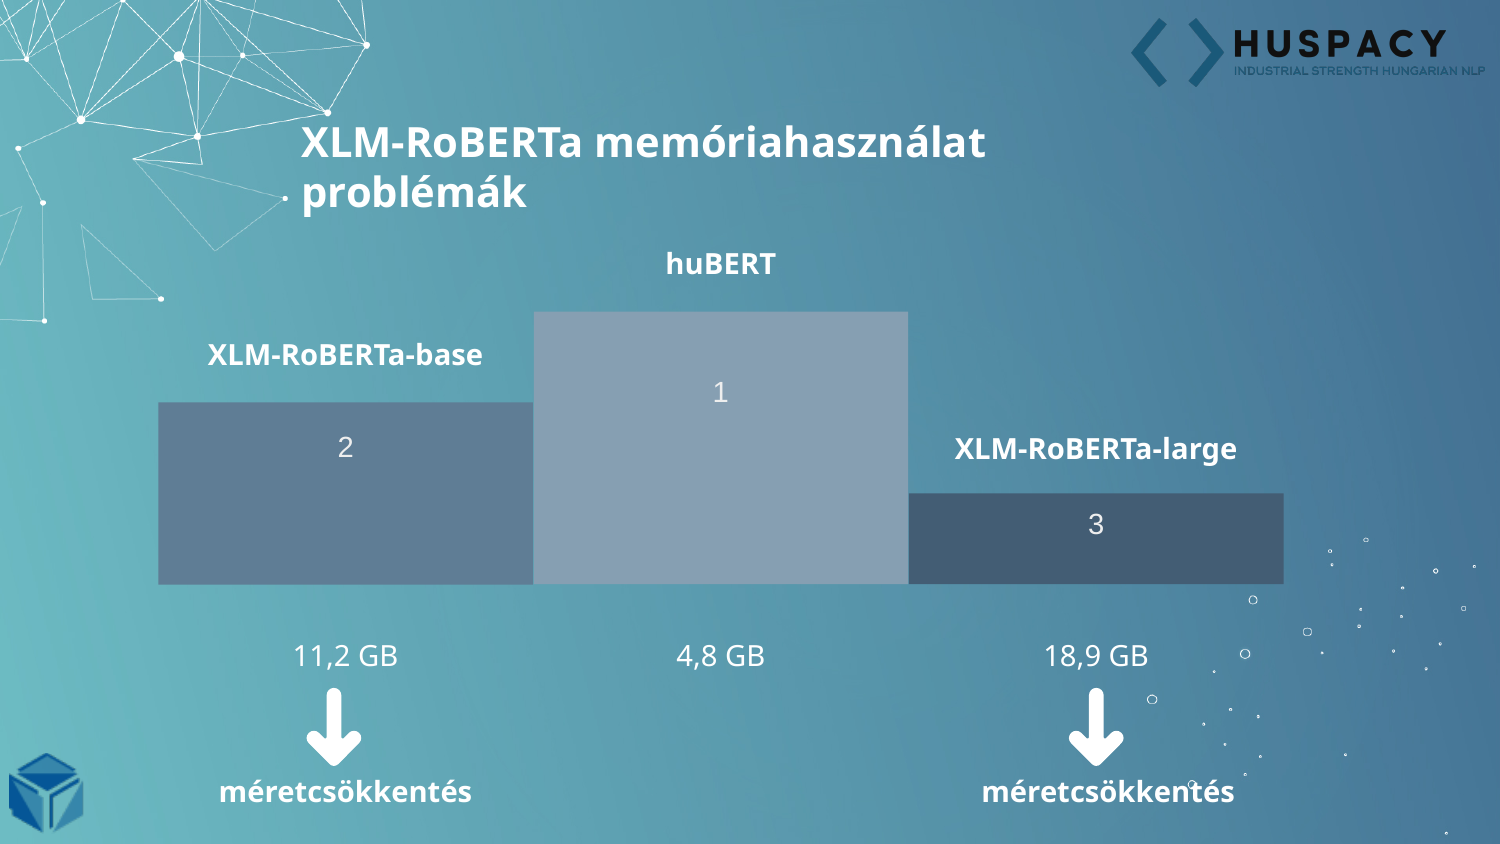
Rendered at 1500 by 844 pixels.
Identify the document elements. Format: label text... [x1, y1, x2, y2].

text_box 1 [690, 366, 751, 530]
text_box [1068, 687, 1124, 766]
text_box 2 [297, 420, 394, 567]
title huBERT [551, 231, 891, 301]
text_box 3 [1070, 498, 1123, 580]
text_box méretcsökkentés [925, 757, 1291, 824]
picture [0, 0, 1500, 844]
text_box 11,2 GB [250, 622, 441, 688]
text_box [306, 687, 362, 766]
title XLM-RoBERTa-base [186, 321, 505, 392]
text_box 4,8 GB [637, 622, 805, 688]
text_box XLM-RoBERTa memóriahasználat problémák [286, 100, 1214, 231]
text_box [158, 311, 1284, 585]
title XLM-RoBERTa-large [929, 415, 1263, 481]
text_box 18,9 GB [1024, 622, 1168, 688]
text_box méretcsökkentés [163, 757, 529, 824]
